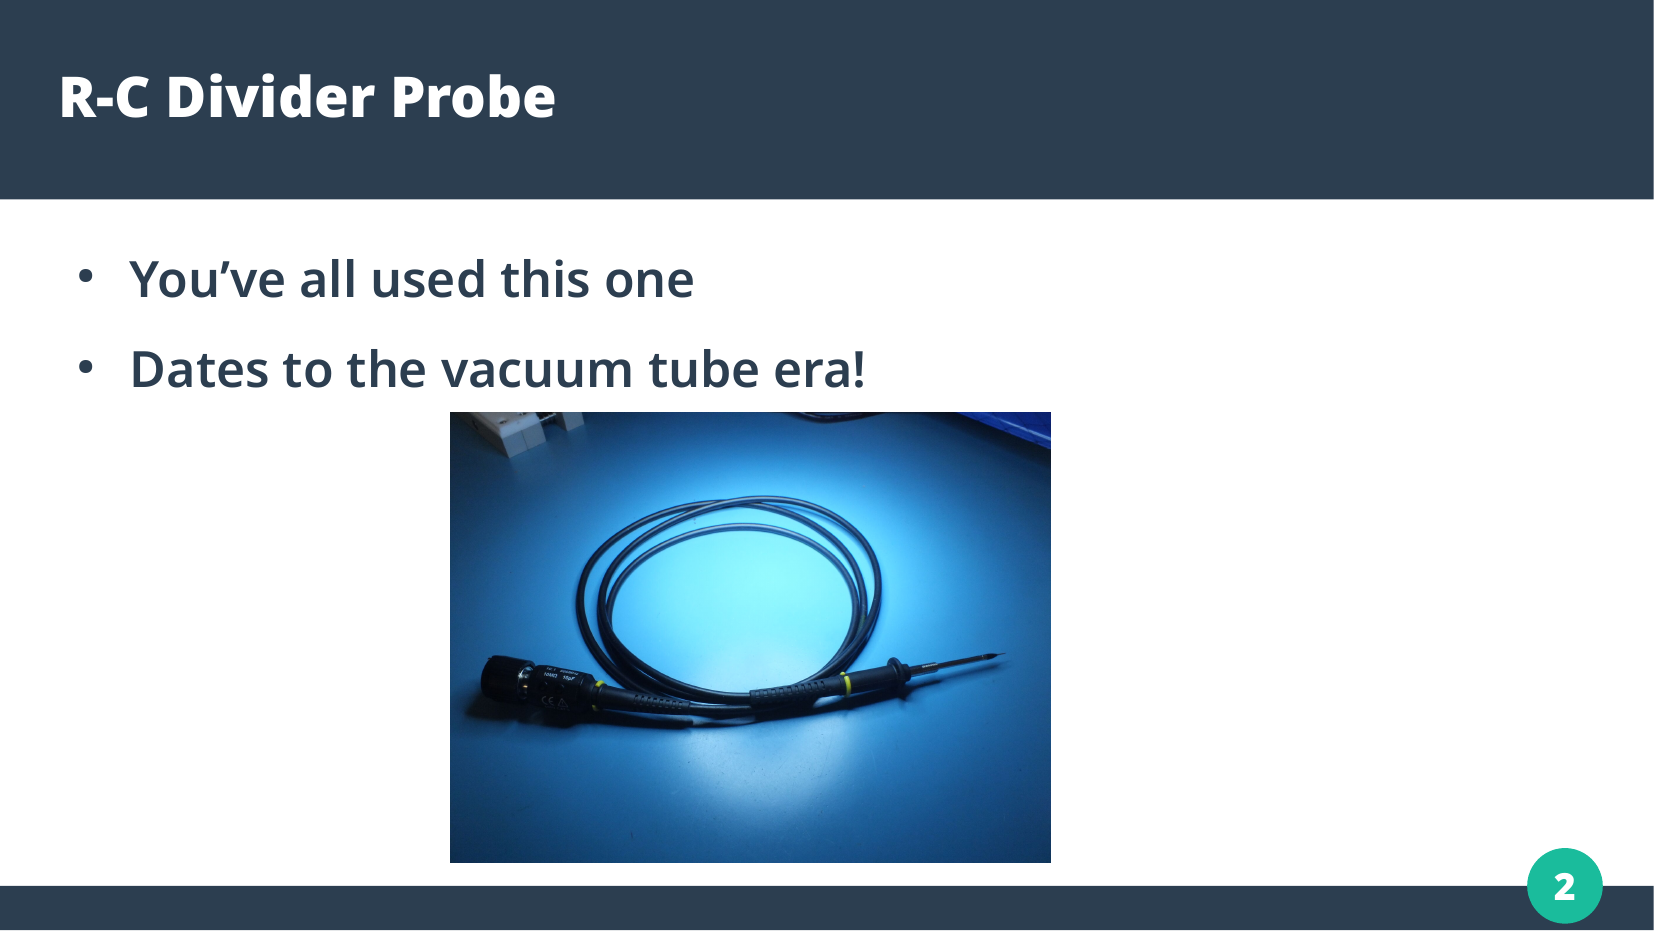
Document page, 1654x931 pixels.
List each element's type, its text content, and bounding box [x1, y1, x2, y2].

picture [450, 412, 1051, 863]
title R-C Divider Probe [59, 37, 1595, 155]
list You’ve all used this one Dates to the vacuum tube era! [59, 243, 1595, 864]
